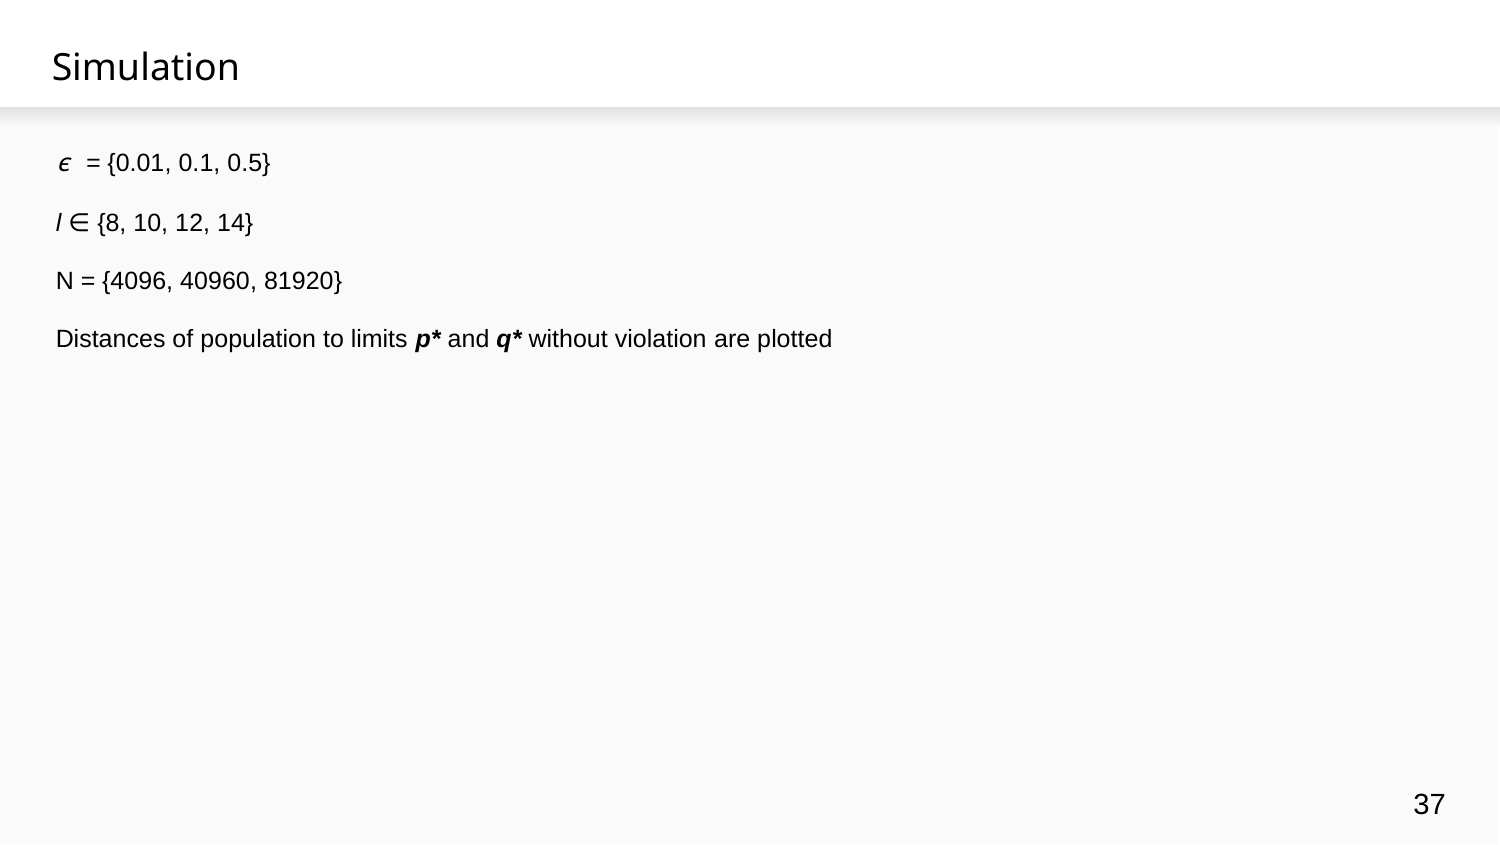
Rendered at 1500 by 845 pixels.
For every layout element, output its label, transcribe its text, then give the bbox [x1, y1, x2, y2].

text_box є = {0.01, 0.1, 0.5} l ∈ {8, 10, 12, 14} N = {4096, 40960, 81920} Distances of population to limits p* and q* without violation are plotted [41, 137, 856, 361]
title Simulation [51, 16, 1500, 116]
